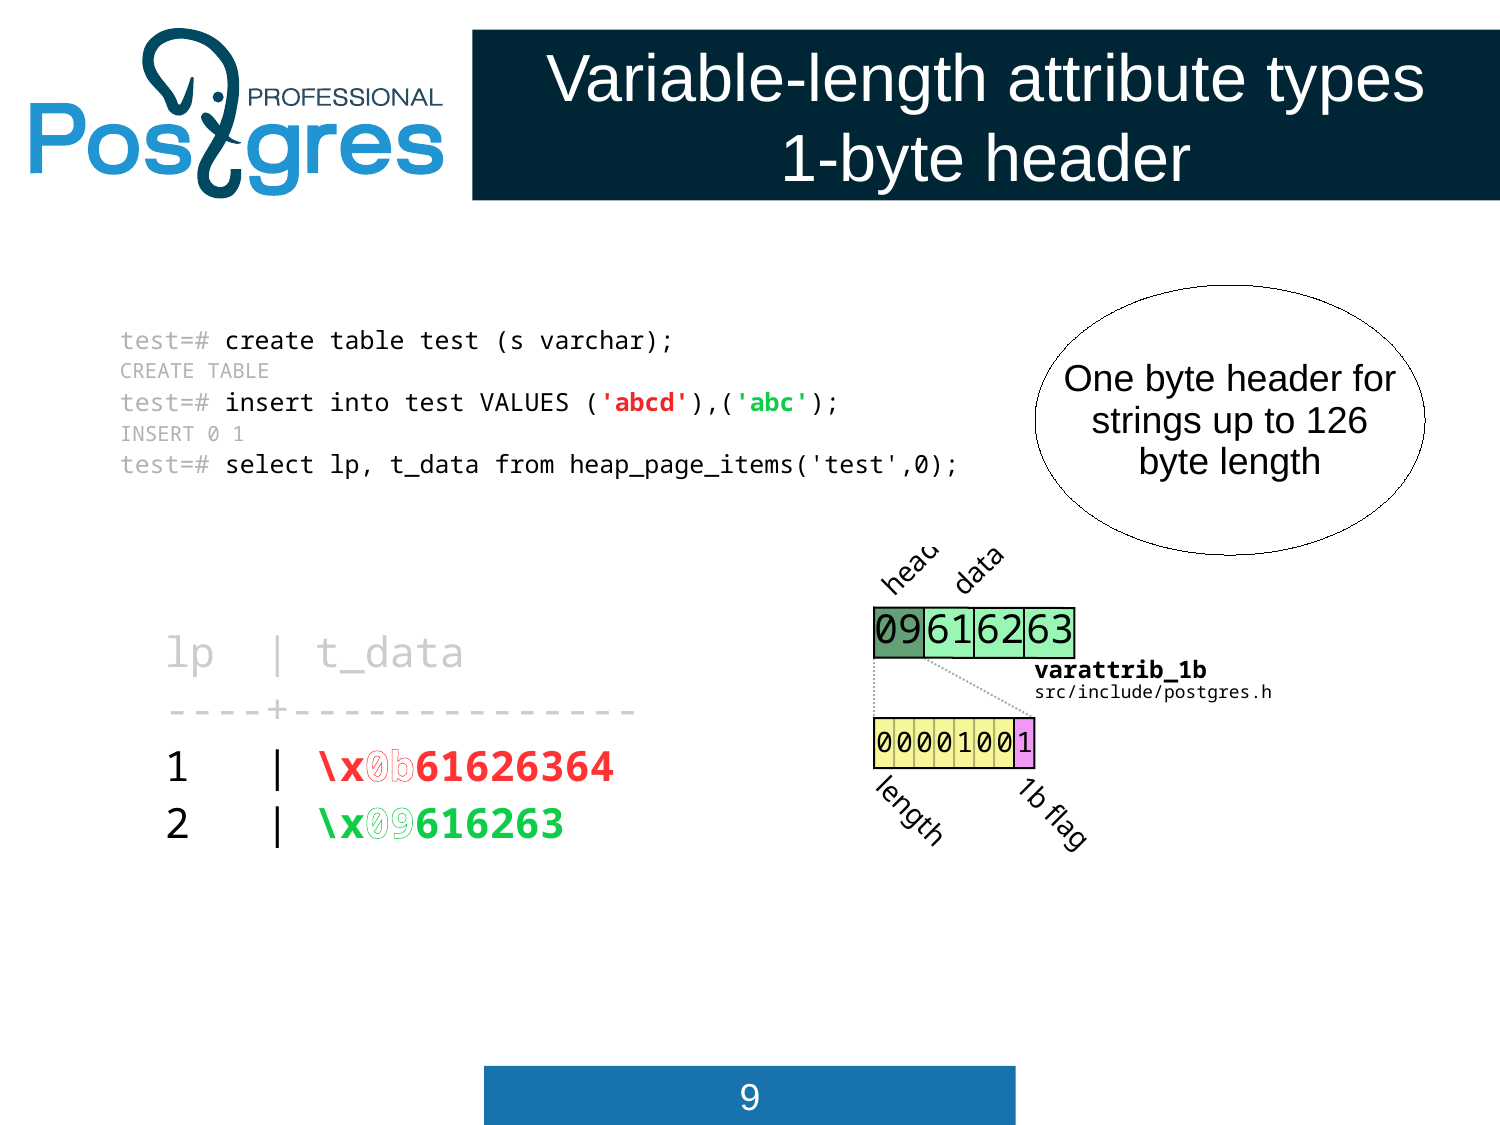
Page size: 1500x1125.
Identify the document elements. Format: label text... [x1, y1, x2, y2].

picture [855, 547, 1351, 976]
text_box One byte header for strings up to 126 byte length [1035, 285, 1426, 556]
text_box lp | t_data ----+-------------- 1 | \x0b61626364 2 | \x09616263 [150, 615, 676, 856]
text_box test=# create table test (s varchar); CREATE TABLE test=# insert into test VALUES ('abcd'),('abc'); INSERT 0 1 test=# select lp, t_data from heap_page_items('test',0); [105, 314, 991, 467]
title Variable-length attribute types 1-byte header [472, 29, 1500, 201]
